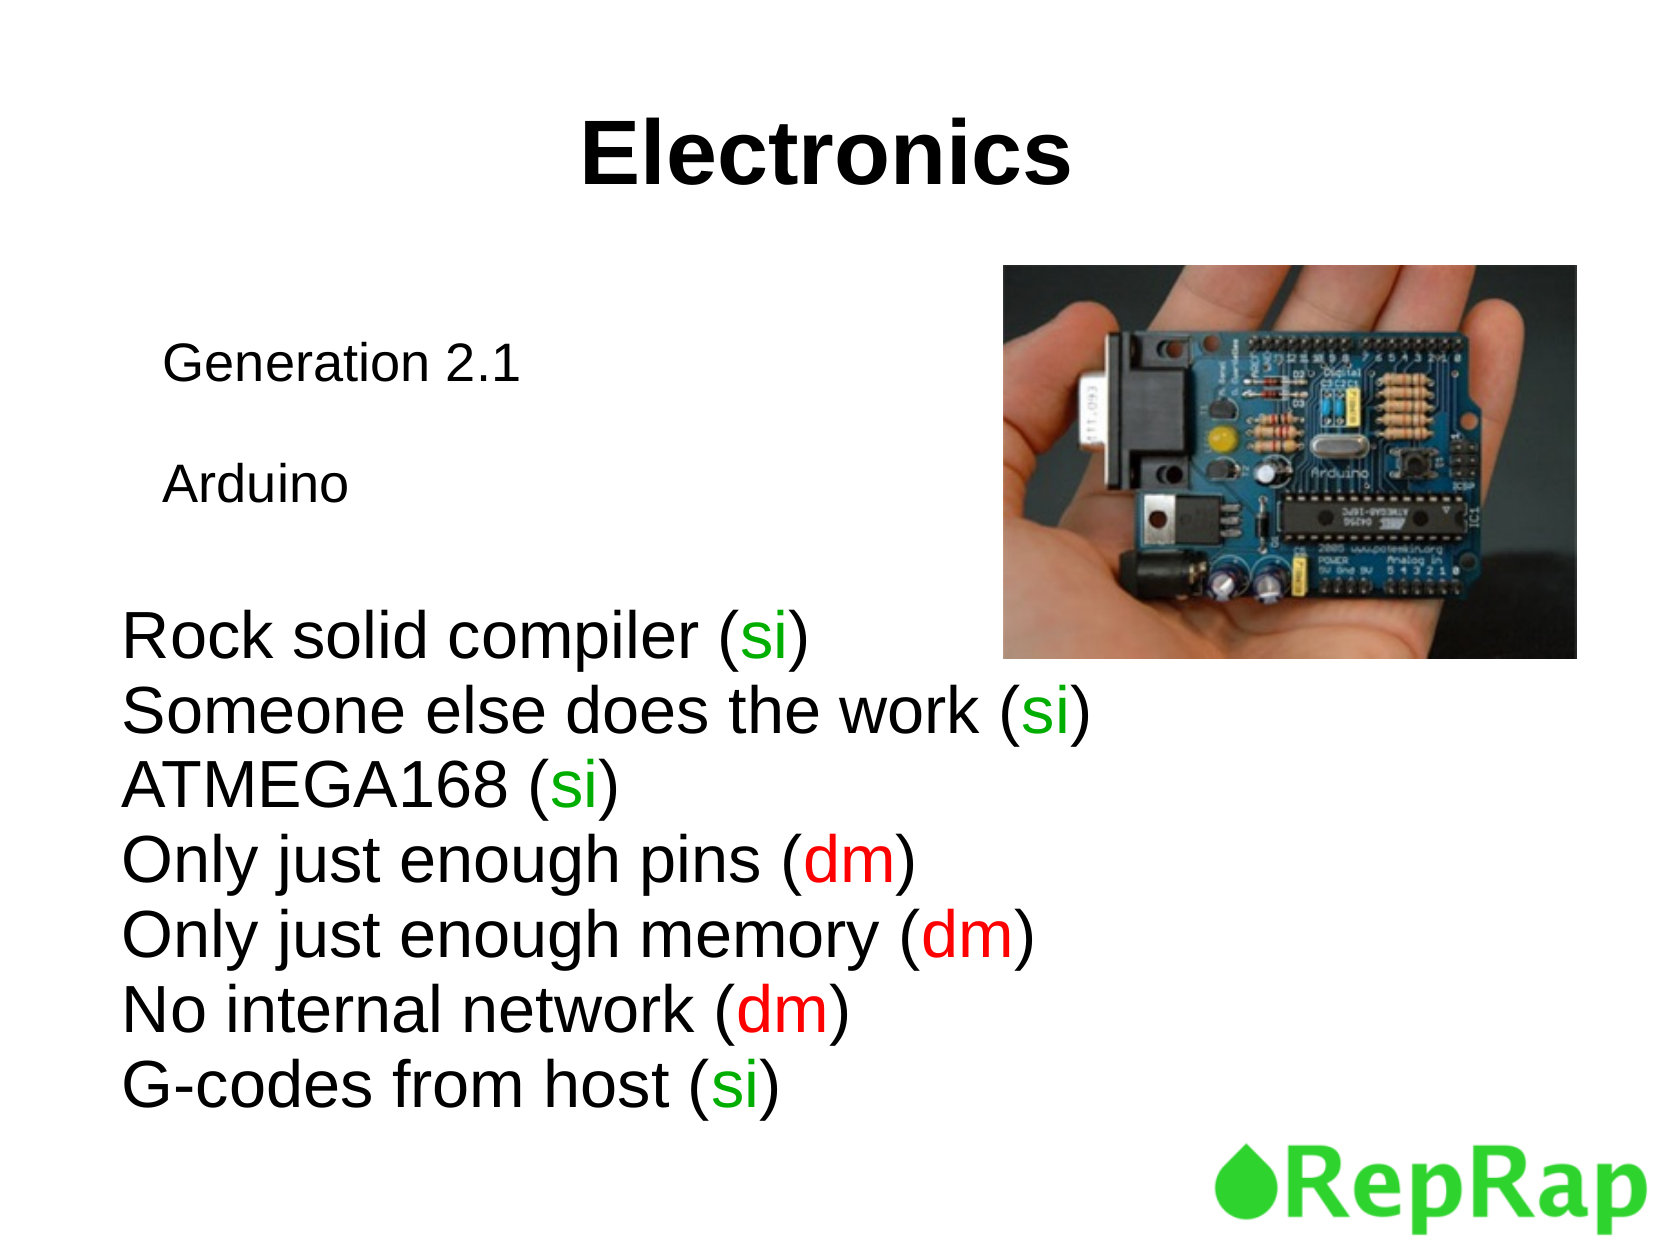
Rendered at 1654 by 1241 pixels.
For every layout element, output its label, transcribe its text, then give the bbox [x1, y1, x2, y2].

text_box Generation 2.1 Arduino [147, 324, 827, 542]
title Electronics [82, 56, 1571, 250]
picture [1210, 1140, 1653, 1241]
picture [1003, 265, 1577, 659]
text_box Rock solid compiler (si) Someone else does the work (si) ATMEGA168 (si) Only just enough pins (dm) Only just enough memory (dm) No internal network (dm) G-codes from host (si) [88, 590, 1241, 1187]
